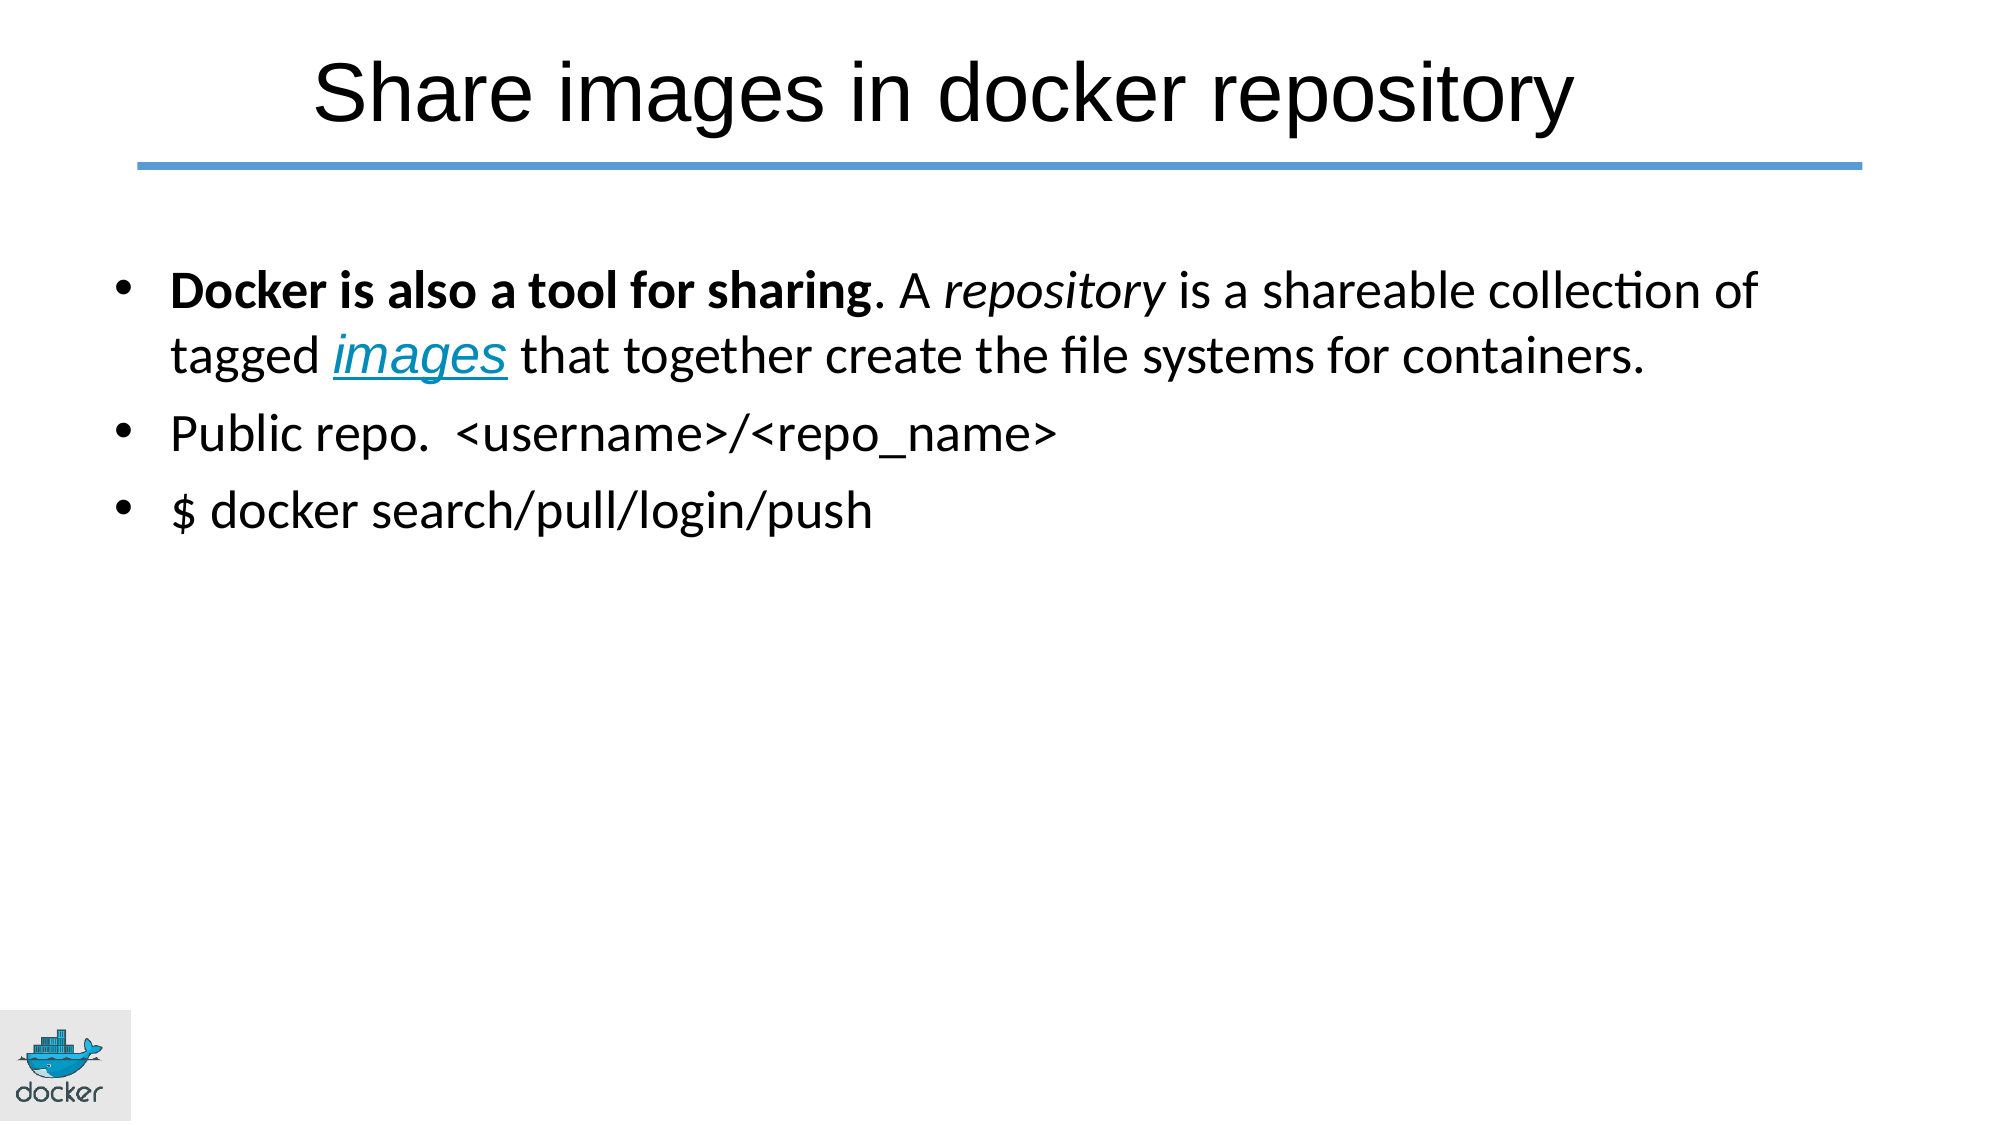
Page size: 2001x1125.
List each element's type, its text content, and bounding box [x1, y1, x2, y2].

text_box Docker is also a tool for sharing. A repository is a shareable collection of tagged images that together create the file systems for containers. Public repo. <username>/<repo_name> $ docker search/pull/login/push [99, 247, 1900, 1057]
text_box Share images in docker repository [44, 0, 1845, 146]
picture [0, 1010, 131, 1121]
